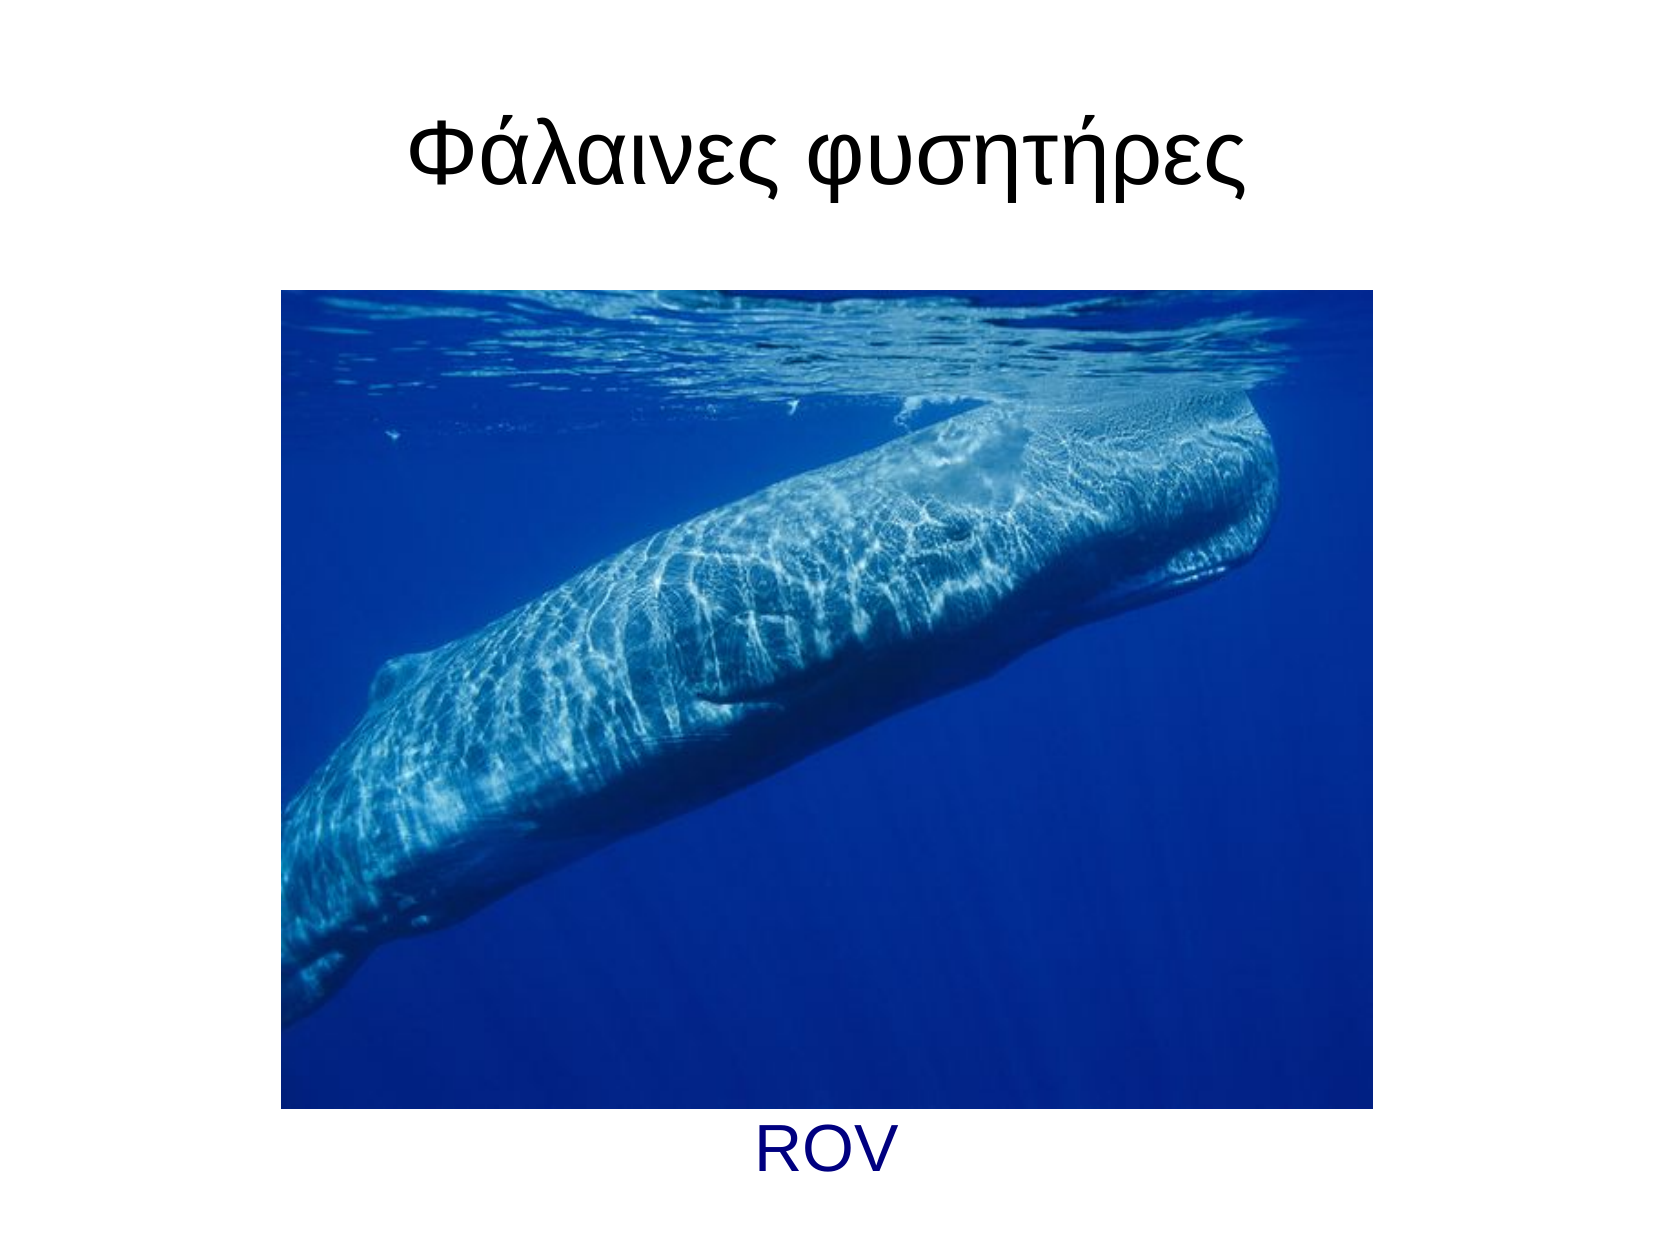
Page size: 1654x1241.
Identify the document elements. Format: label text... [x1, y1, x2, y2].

title Φάλαινες φυσητήρες [82, 49, 1571, 213]
subtitle ROV [82, 213, 1571, 1186]
